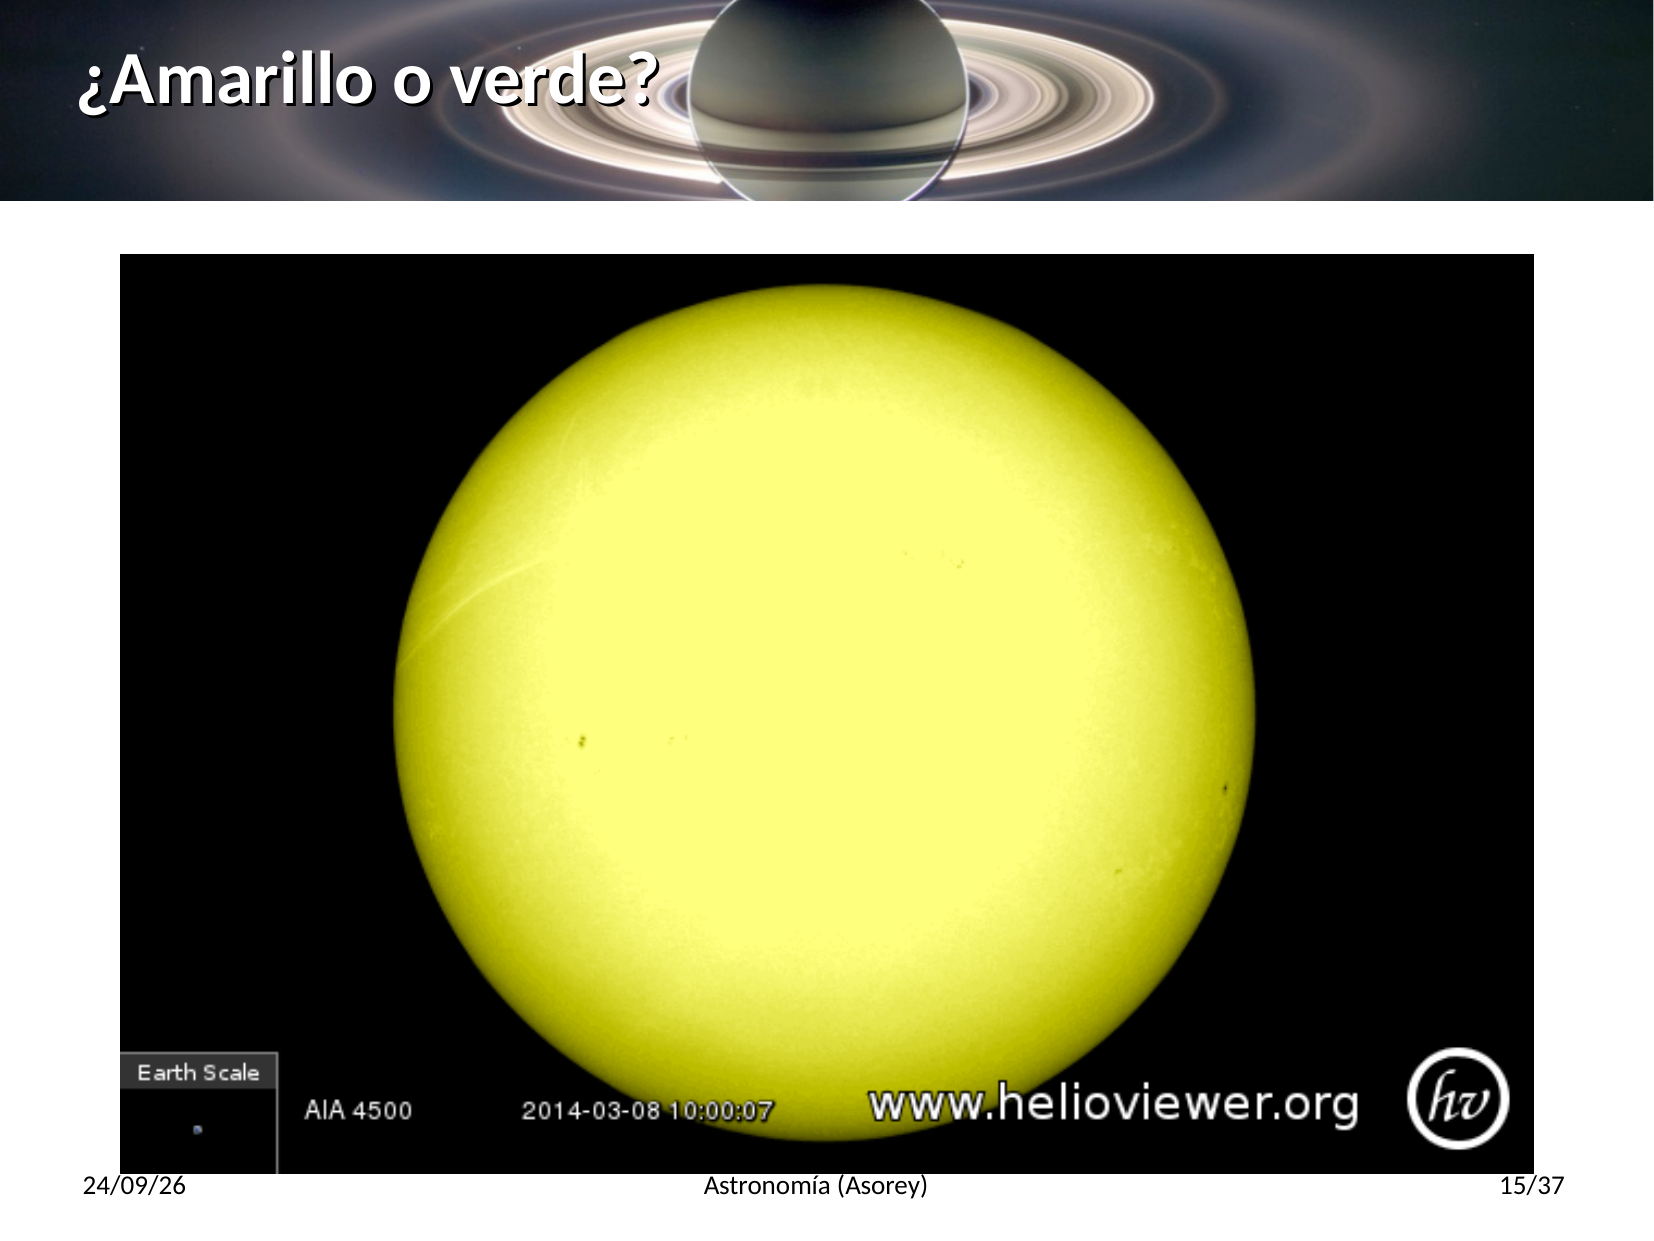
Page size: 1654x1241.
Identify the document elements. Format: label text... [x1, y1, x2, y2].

picture [0, 0, 1654, 201]
title ¿Amarillo o verde? [75, 19, 1564, 151]
picture [120, 254, 1534, 1174]
